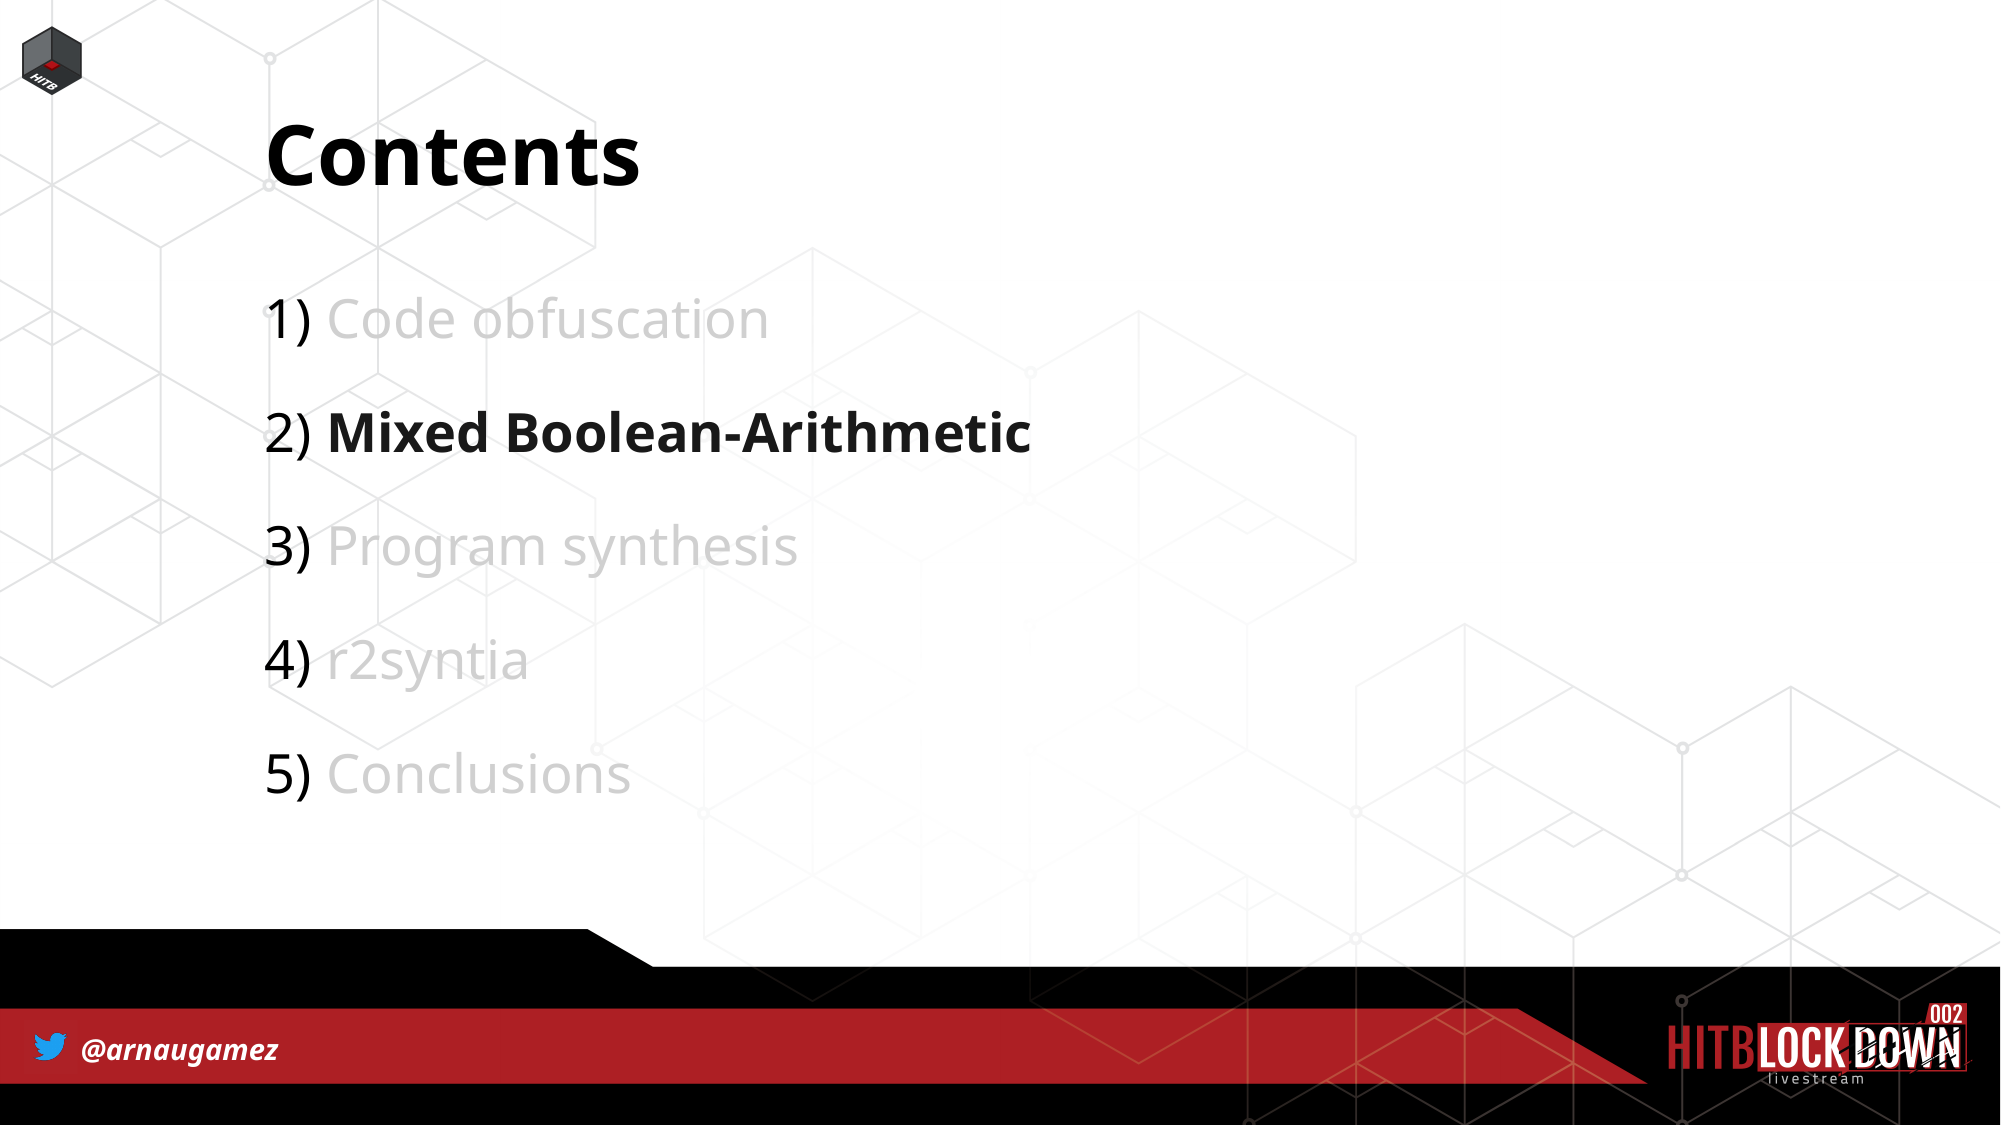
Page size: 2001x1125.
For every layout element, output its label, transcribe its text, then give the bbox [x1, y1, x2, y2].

title Contents [249, 108, 1750, 210]
text_box Code obfuscation Mixed Boolean-Arithmetic Program synthesis r2syntia Conclusions [249, 227, 1790, 826]
picture [0, 0, 2001, 1125]
